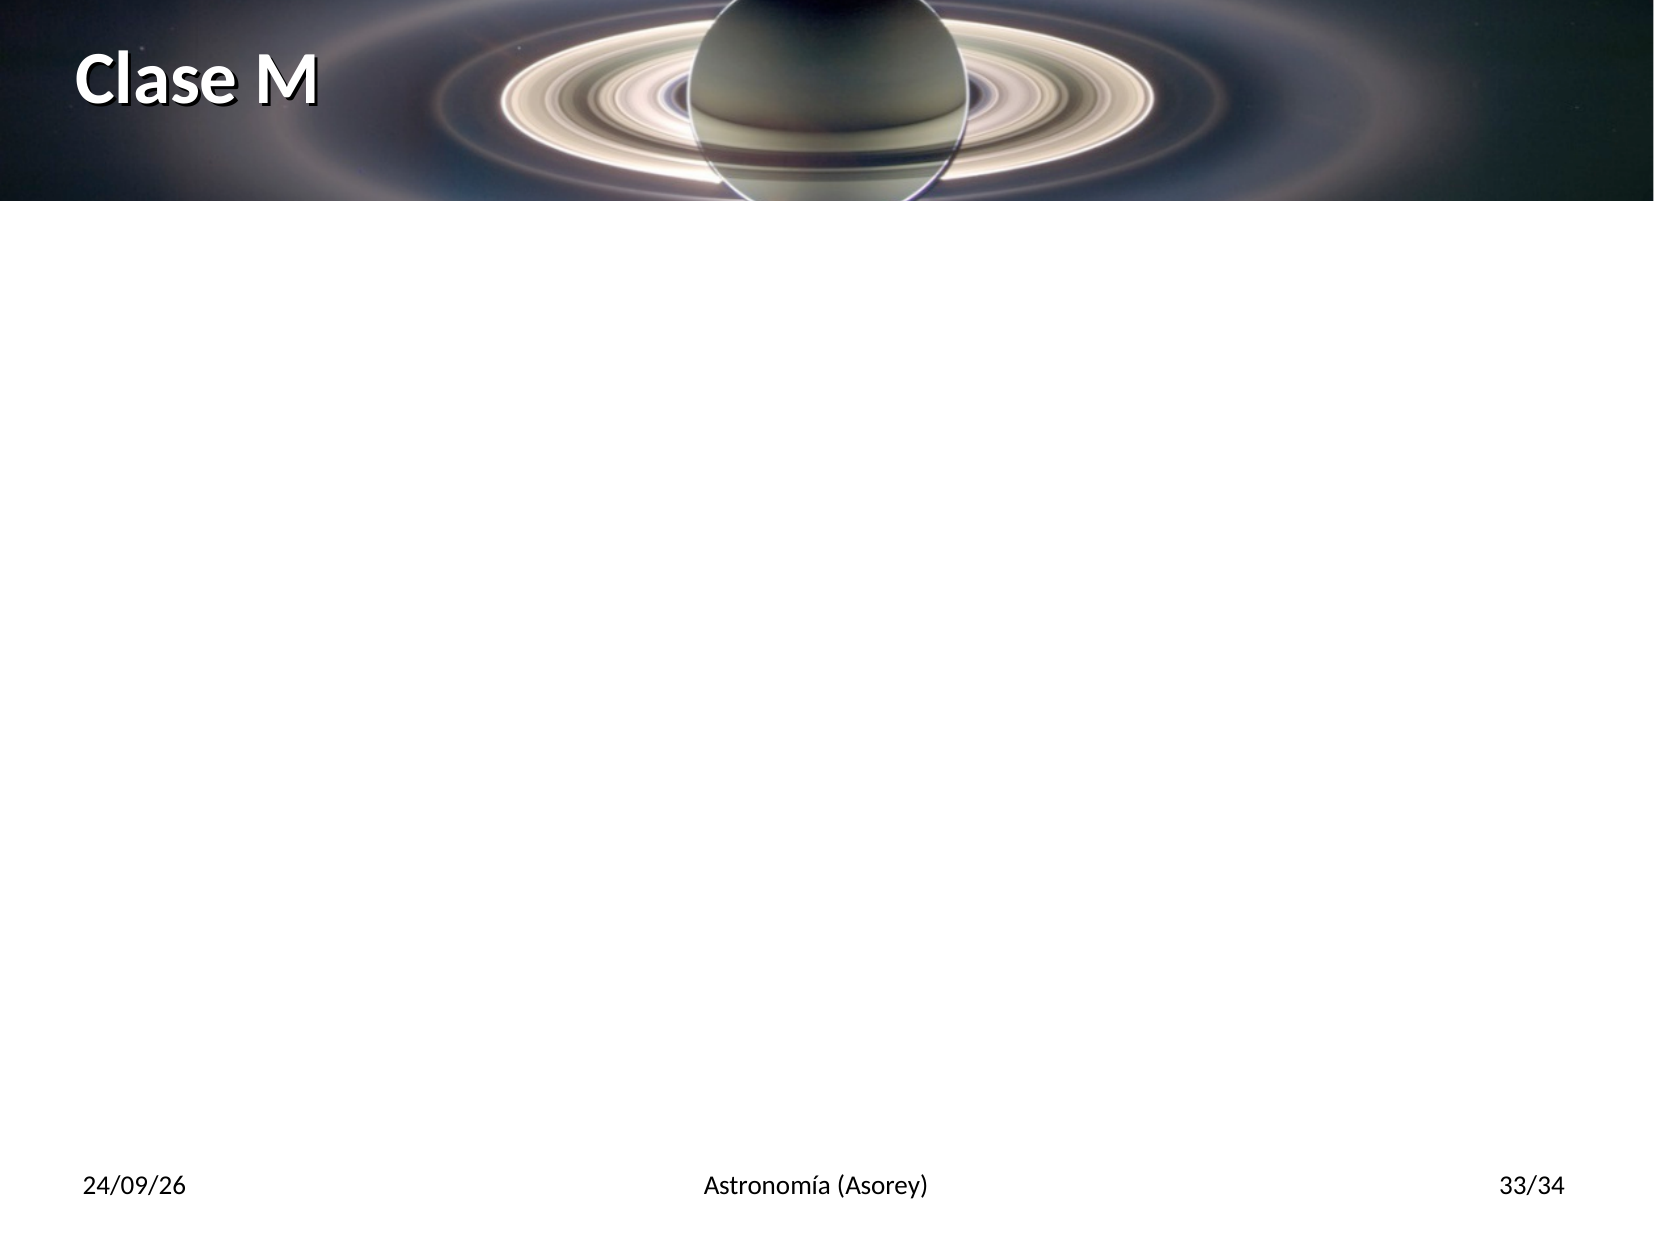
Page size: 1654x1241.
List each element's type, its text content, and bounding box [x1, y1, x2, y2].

picture [0, 0, 1654, 201]
title Clase M [75, 19, 1564, 151]
